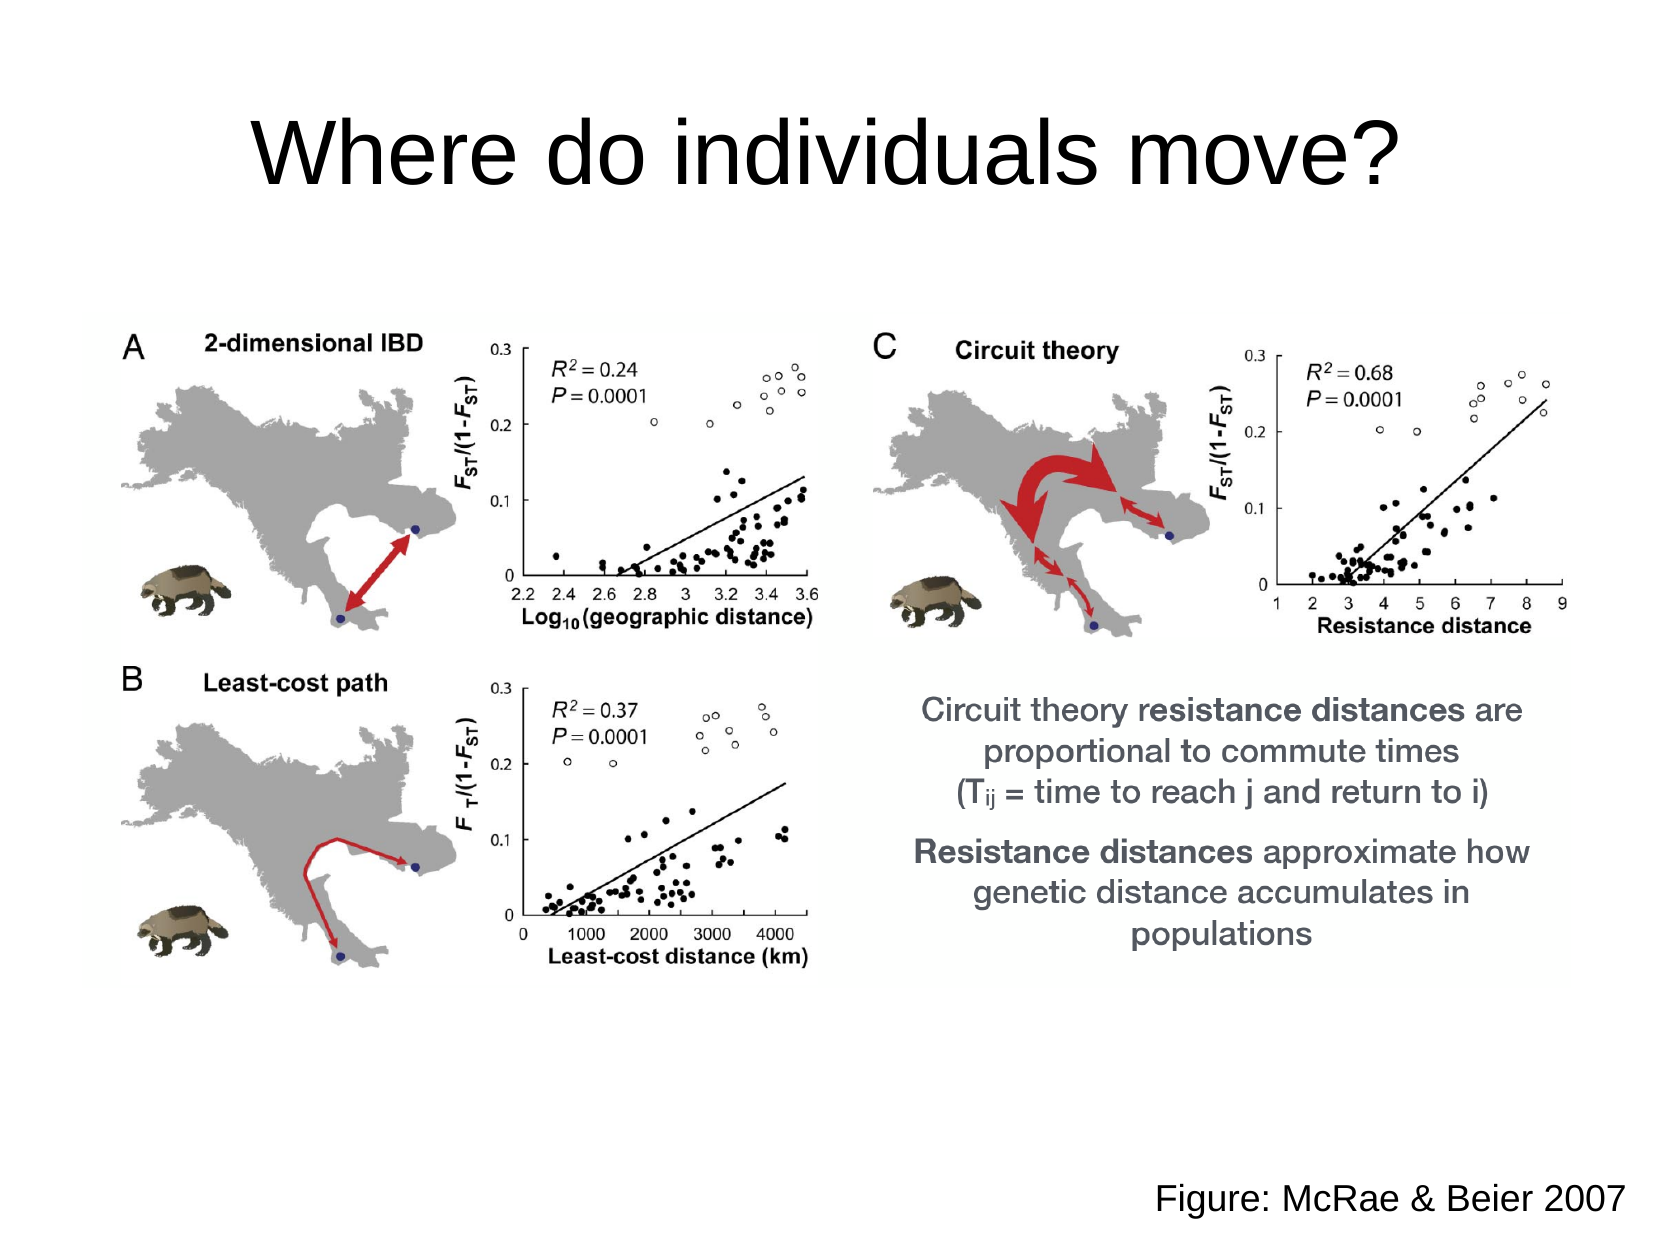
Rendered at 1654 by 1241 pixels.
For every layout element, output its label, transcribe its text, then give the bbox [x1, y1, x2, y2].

picture [82, 312, 1571, 988]
title Where do individuals move? [82, 49, 1571, 257]
text_box Figure: McRae & Beier 2007 [1140, 1170, 1650, 1241]
